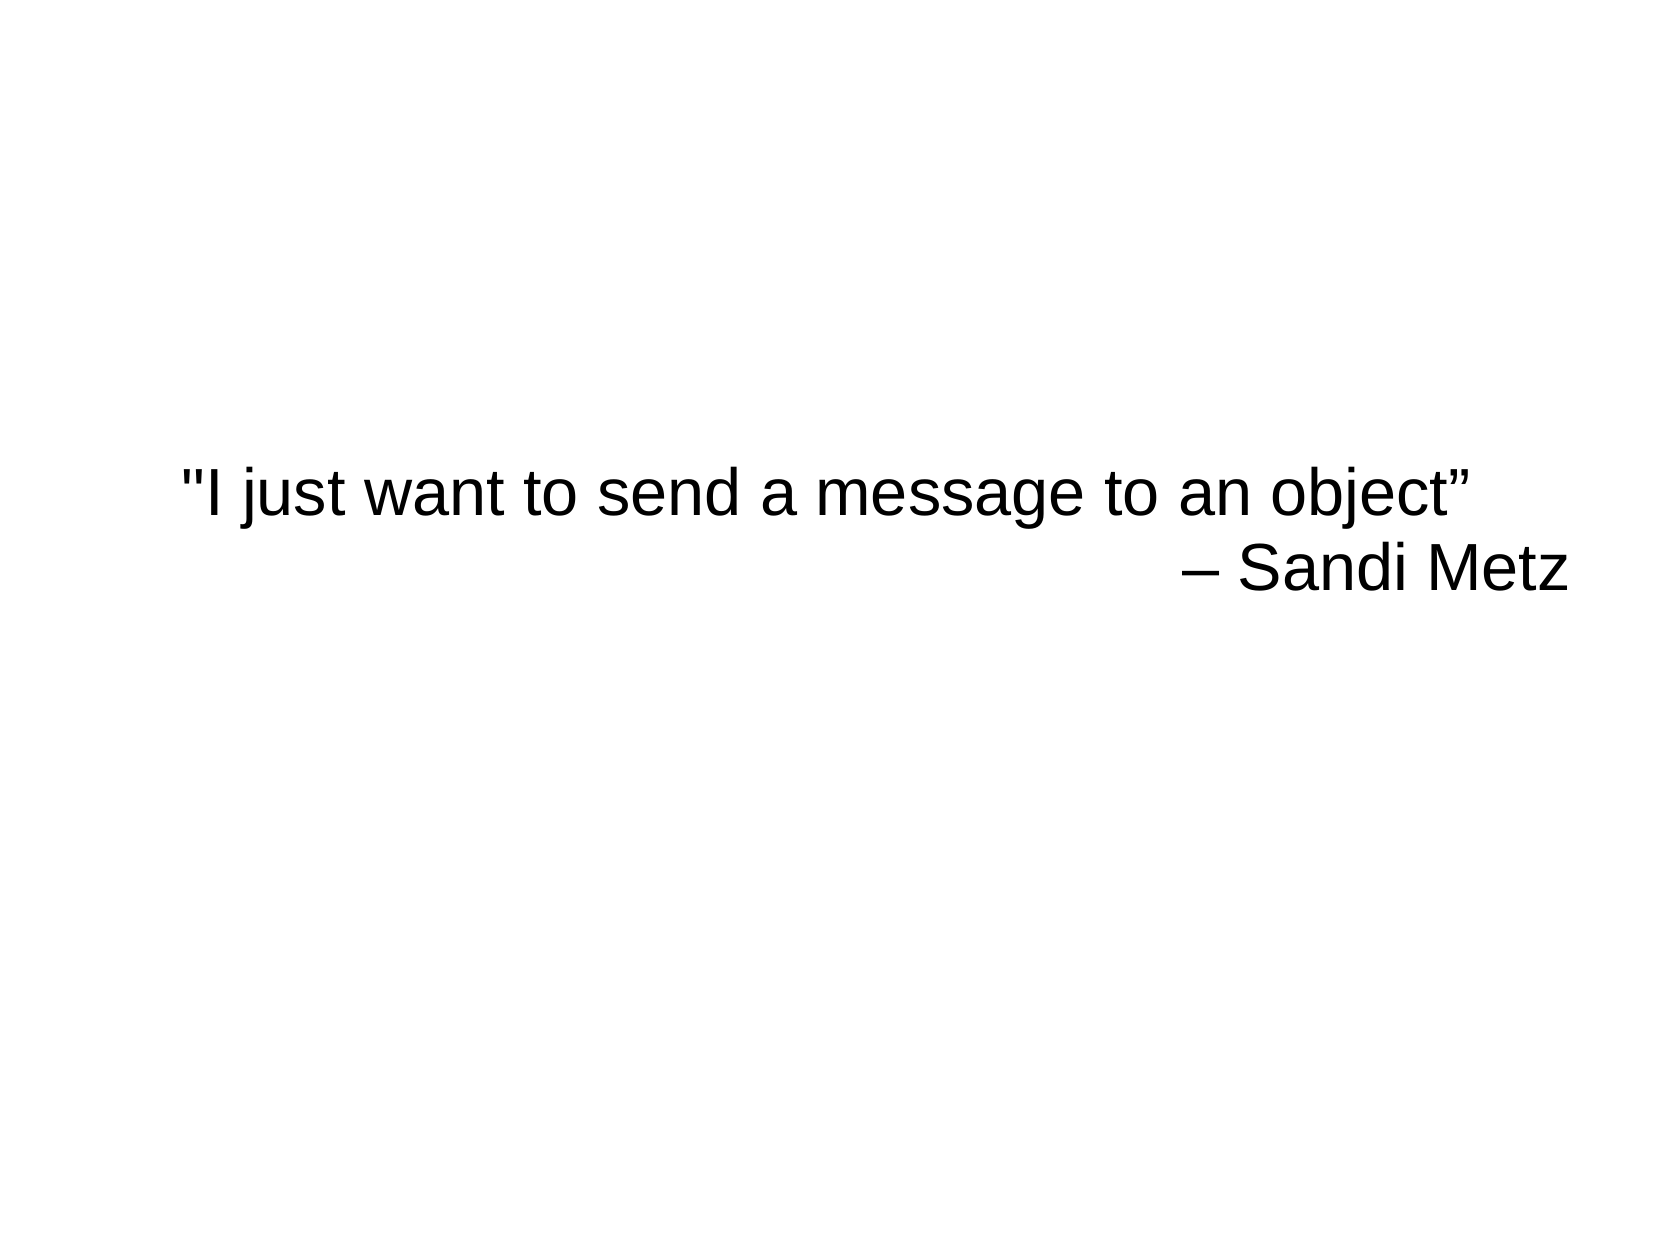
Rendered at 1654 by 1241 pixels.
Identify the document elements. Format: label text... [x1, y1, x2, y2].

subtitle "I just want to send a message to an object” – Sandi Metz [82, 49, 1571, 1010]
